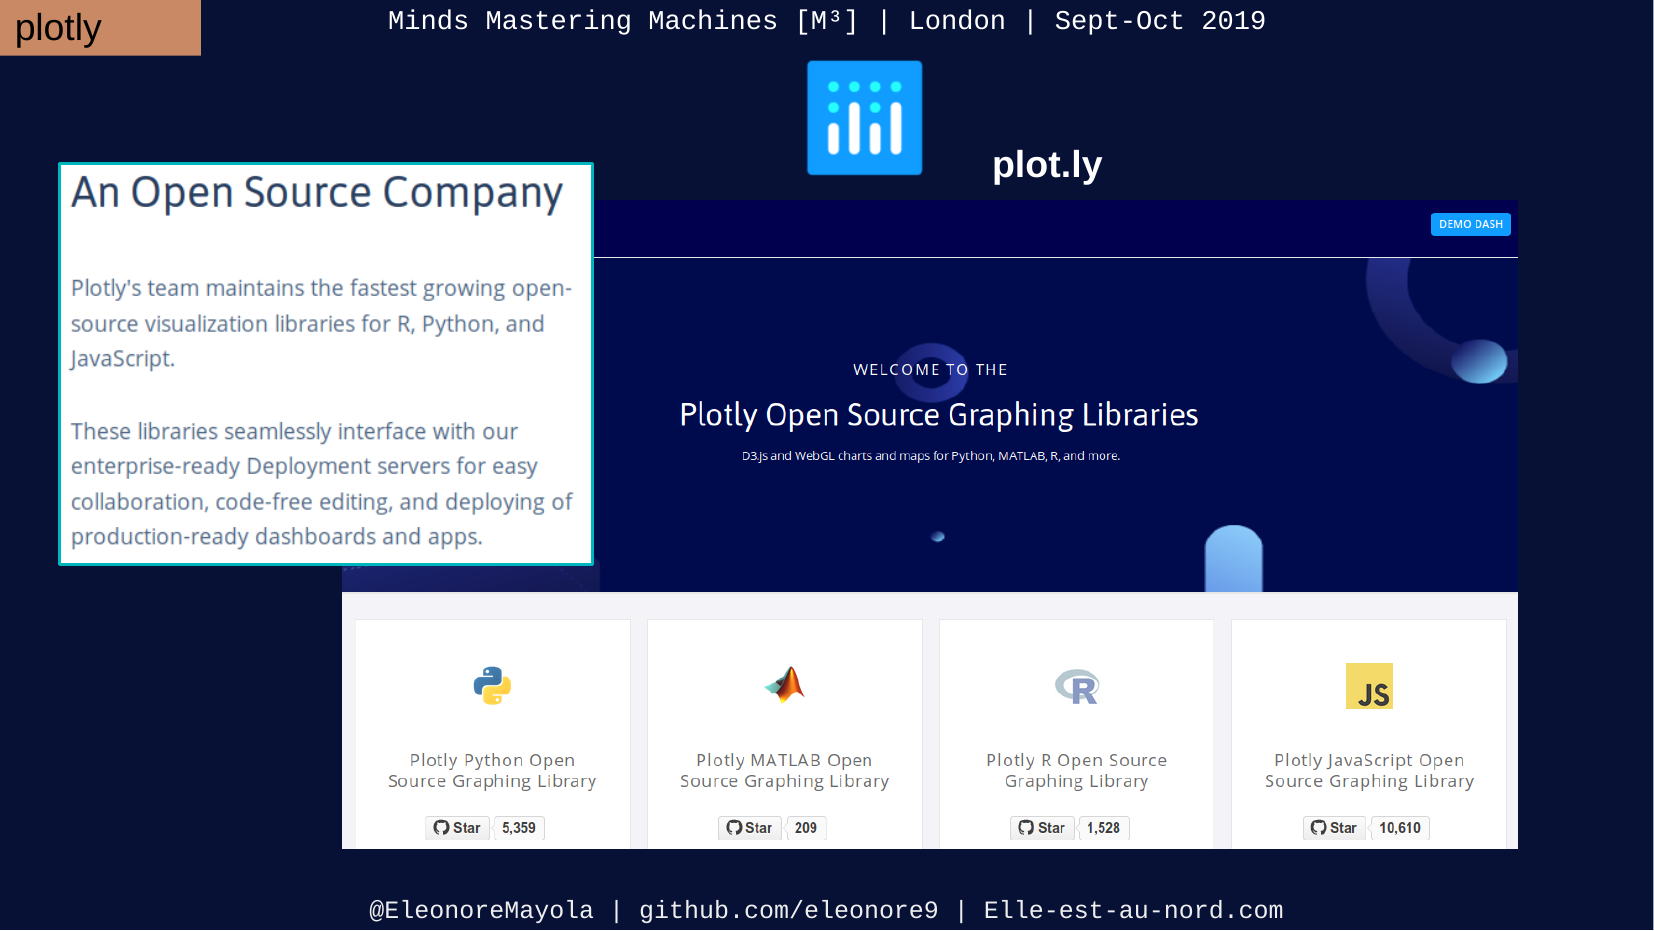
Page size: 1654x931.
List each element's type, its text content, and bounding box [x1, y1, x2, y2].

text_box @EleonoreMayola | github.com/eleonore9 | Elle-est-au-nord.com [295, 862, 1359, 931]
text_box Minds Mastering Machines [M³] | London | Sept-Oct 2019 [265, 0, 1388, 60]
text_box plot.ly [977, 135, 1128, 193]
picture [61, 165, 591, 563]
text_box plotly [0, 0, 201, 56]
picture [737, 40, 993, 184]
picture [342, 200, 1518, 849]
